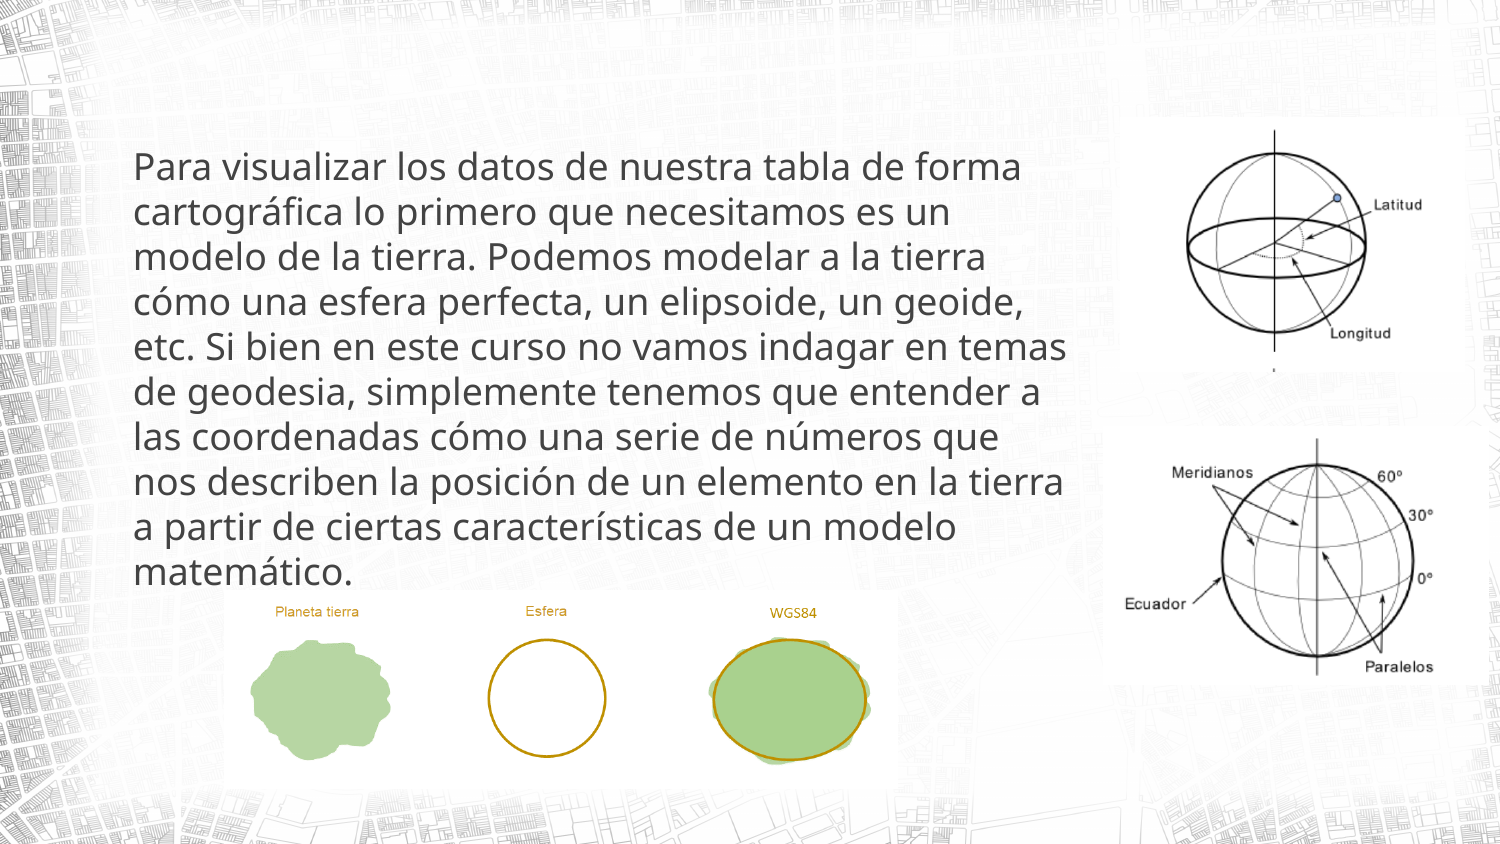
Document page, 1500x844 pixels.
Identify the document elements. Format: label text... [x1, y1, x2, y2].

text_box Para visualizar los datos de nuestra tabla de forma cartográfica lo primero que necesitamos es un modelo de la tierra. Podemos modelar a la tierra cómo una esfera perfecta, un elipsoide, un geoide, etc. Si bien en este curso no vamos indagar en temas de geodesia, simplemente tenemos que entender a las coordenadas cómo una serie de números que nos describen la posición de un elemento en la tierra a partir de ciertas características de un modelo matemático. [118, 135, 1087, 601]
picture [0, 0, 1500, 844]
